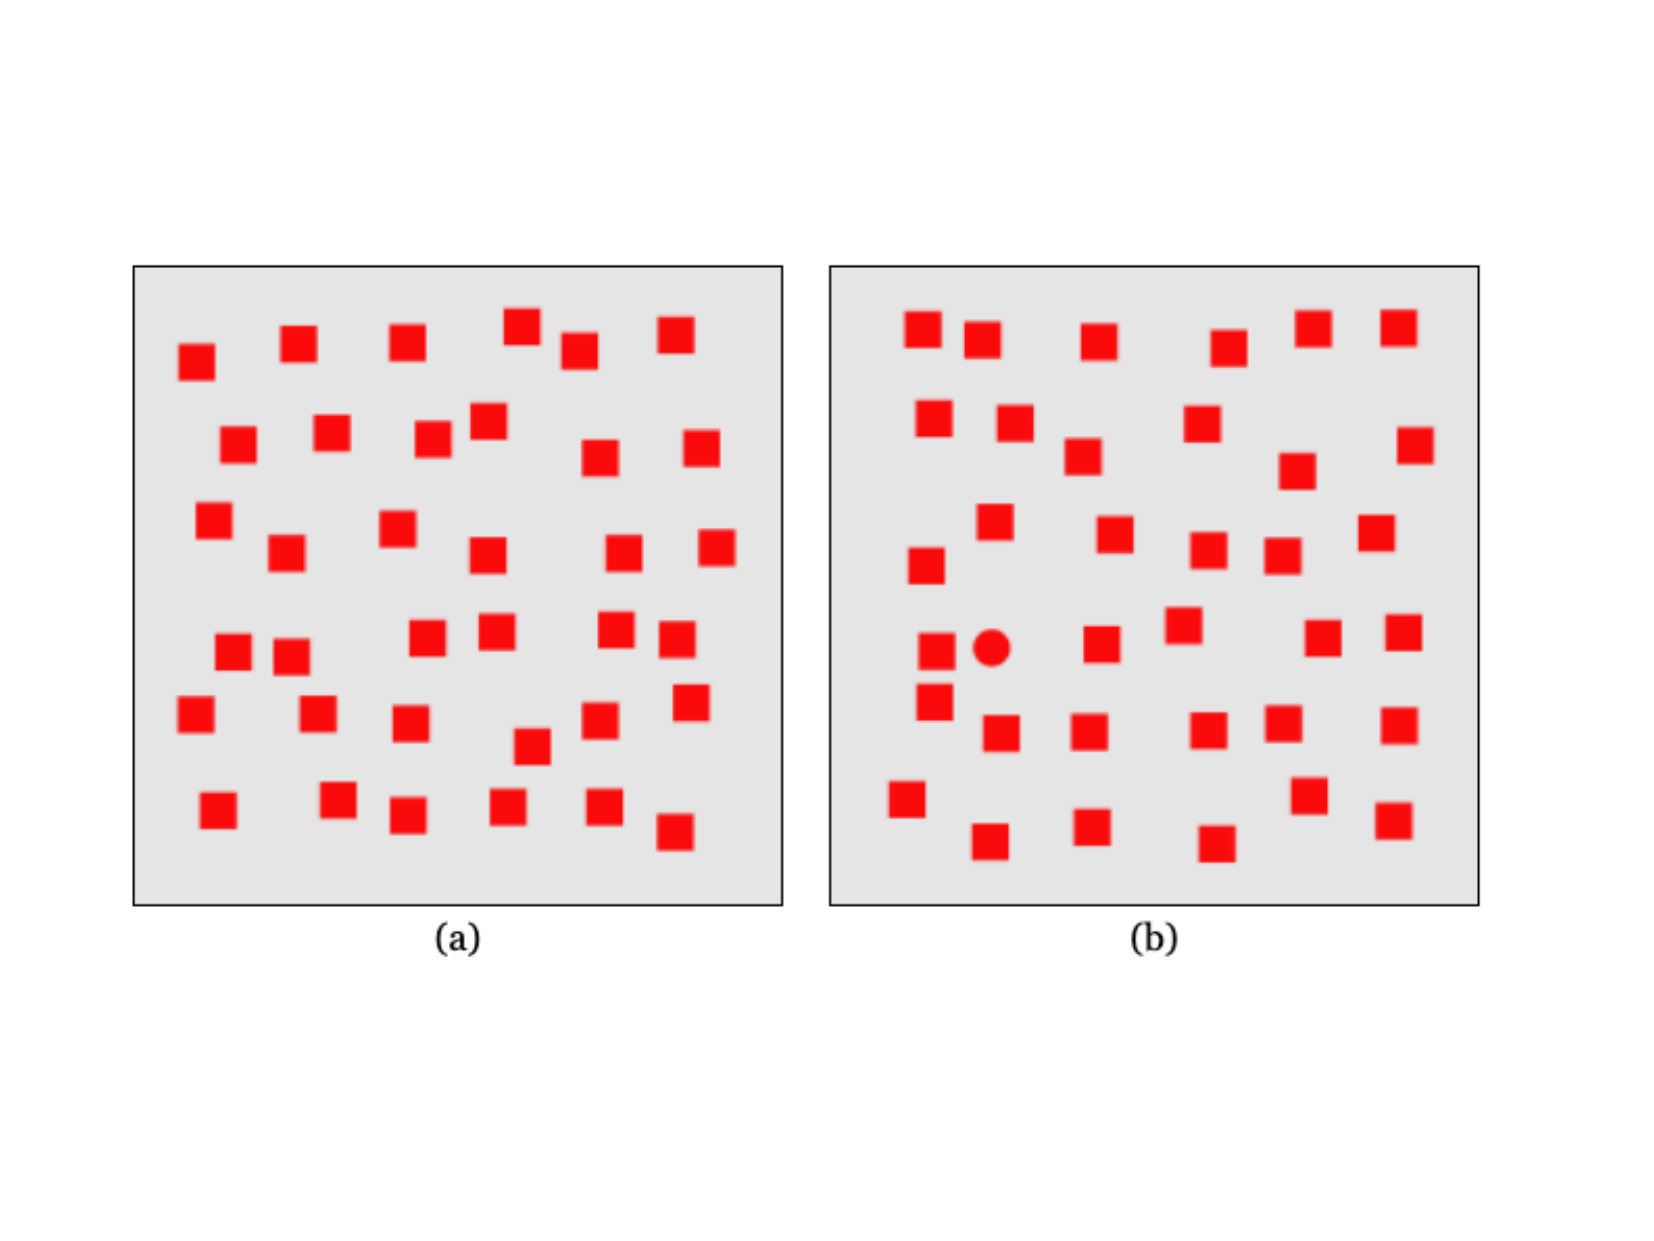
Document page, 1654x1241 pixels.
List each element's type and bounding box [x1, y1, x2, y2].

picture [56, 245, 1622, 1005]
